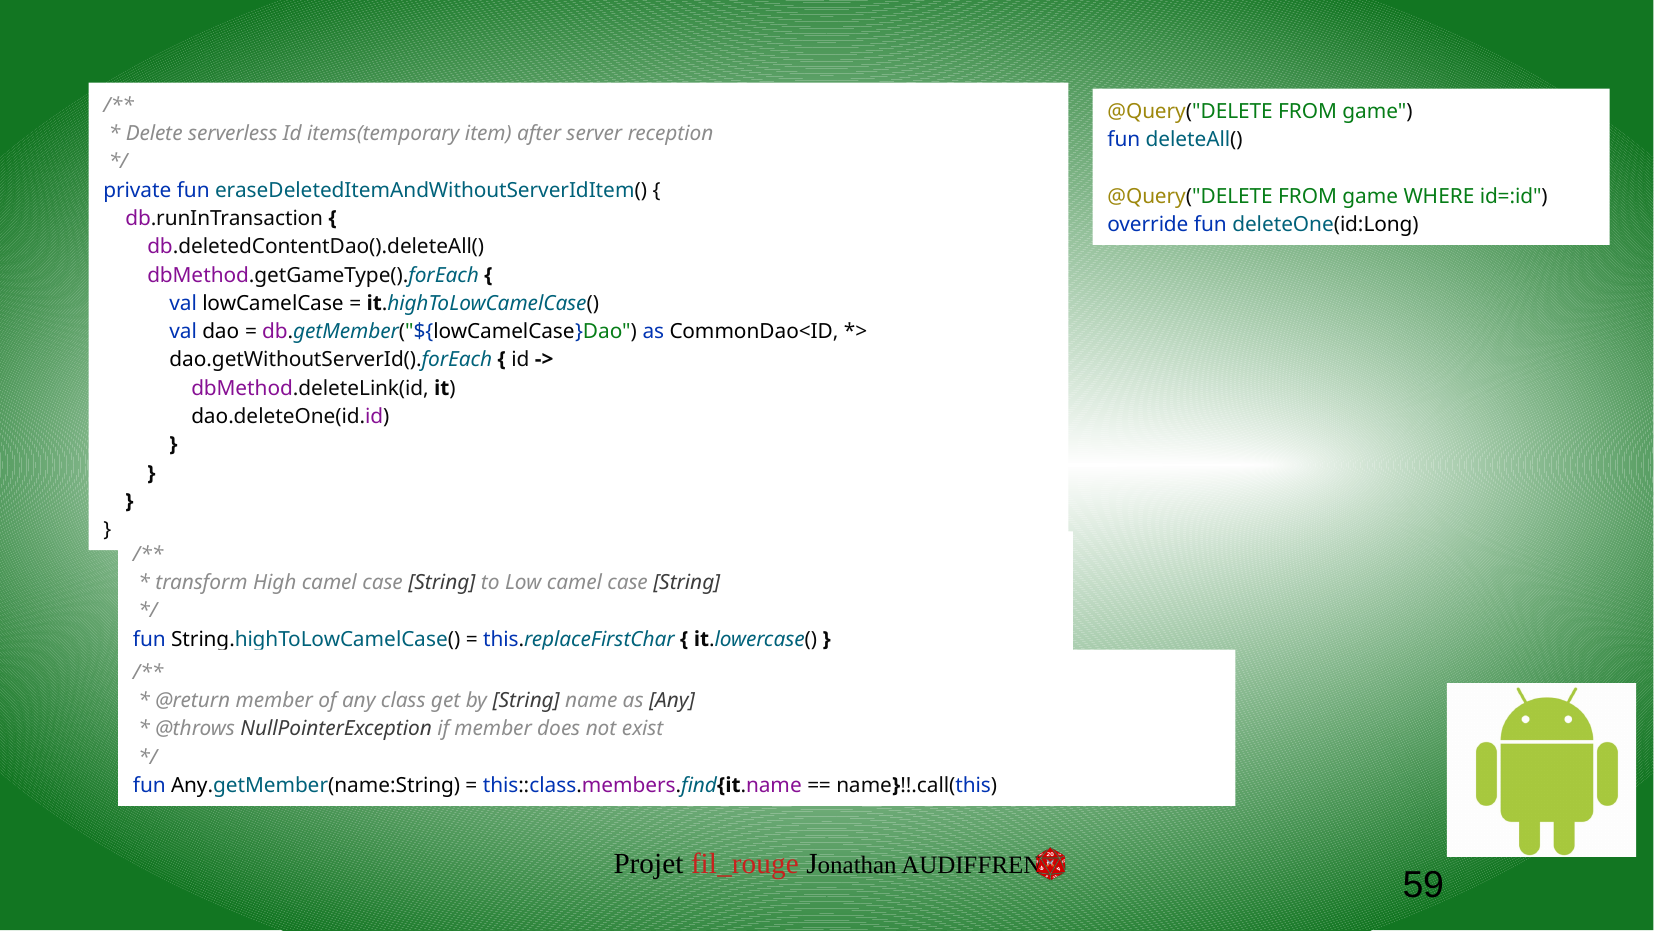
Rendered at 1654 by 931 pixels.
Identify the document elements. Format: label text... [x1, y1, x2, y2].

text_box /** * Delete serverless Id items(temporary item) after server reception */ private fun eraseDeletedItemAndWithoutServerIdItem() { db.runInTransaction { db.deletedContentDao().deleteAll() dbMethod.getGameType().forEach { val lowCamelCase = it.highToLowCamelCase() val dao = db.getMember("${lowCamelCase}Dao") as CommonDao<ID, *> dao.getWithoutServerId().forEach { id -> dbMethod.deleteLink(id, it) dao.deleteOne(id.id) } } } } [88, 82, 1069, 502]
text_box /** * @return member of any class get by [String] name as [Any] * @throws NullPointerException if member does not exist */ fun Any.getMember(name:String) = this::class.members.find{it.name == name}!!.call(this) [118, 649, 1236, 786]
text_box @Query("DELETE FROM game") fun deleteAll() @Query("DELETE FROM game WHERE id=:id") override fun deleteOne(id:Long) [1092, 88, 1610, 221]
picture [1446, 683, 1637, 857]
text_box /** * transform High camel case [String] to Low camel case [String] */ fun String.highToLowCamelCase() = this.replaceFirstChar { it.lowercase() } [118, 531, 1073, 644]
picture [1033, 847, 1067, 881]
